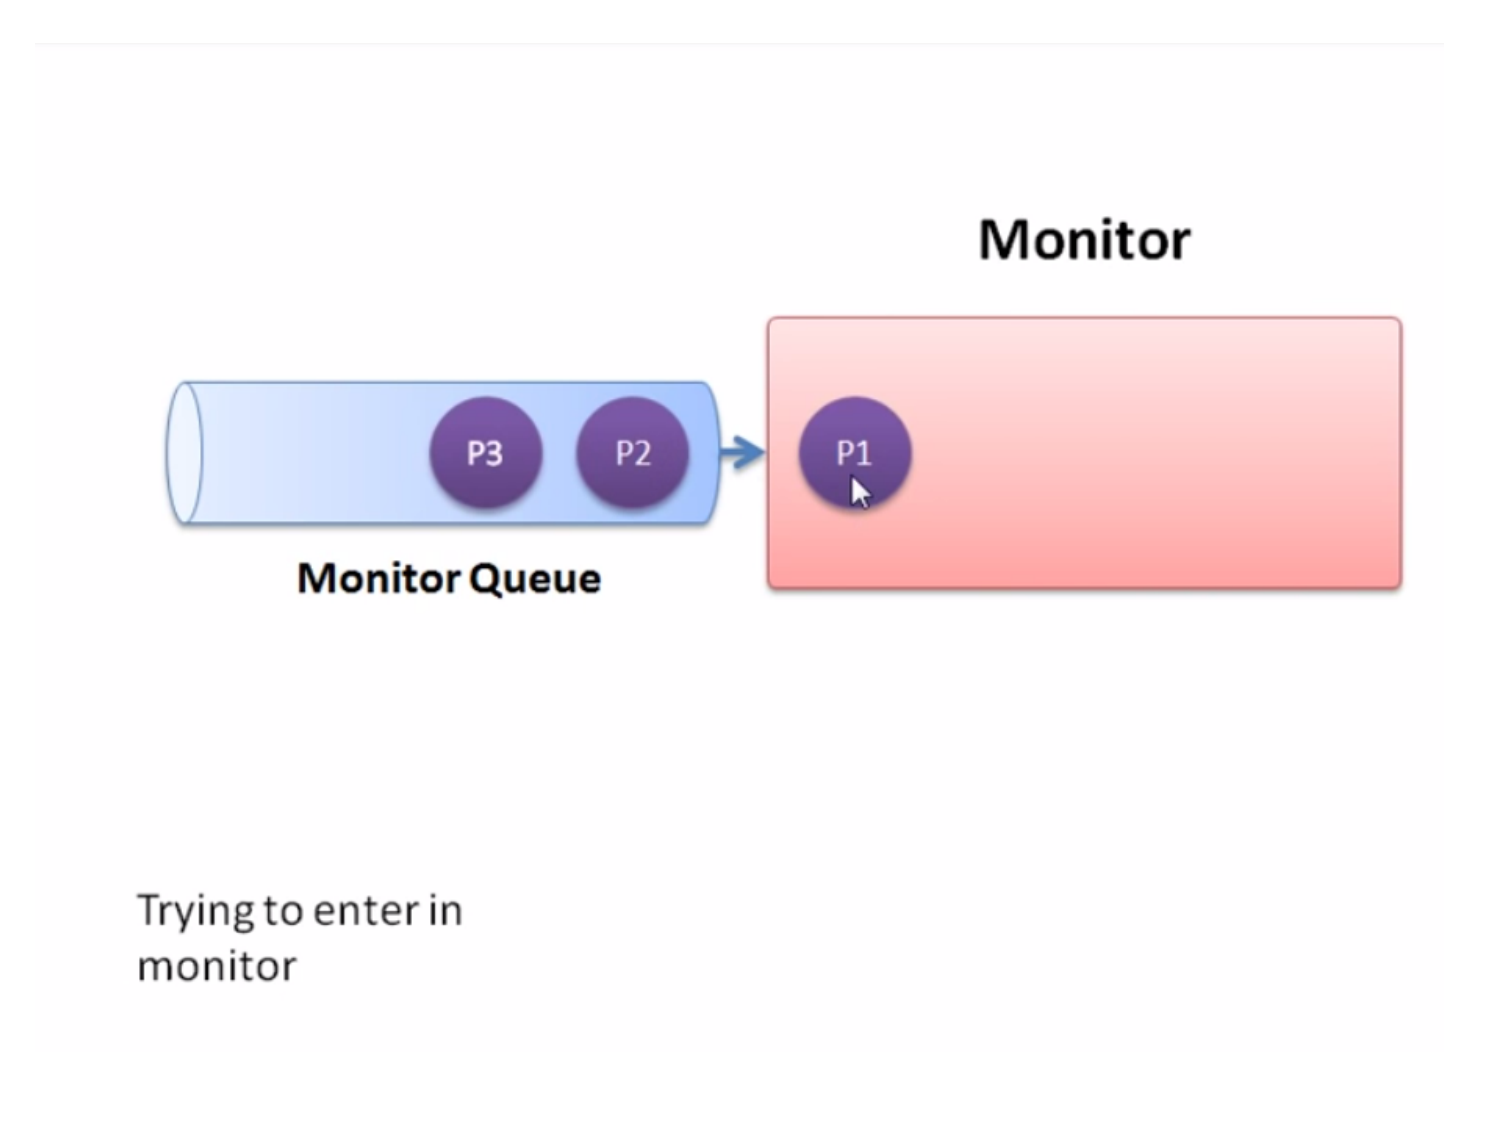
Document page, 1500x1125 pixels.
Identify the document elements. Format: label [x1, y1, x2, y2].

picture [35, 43, 1444, 1052]
